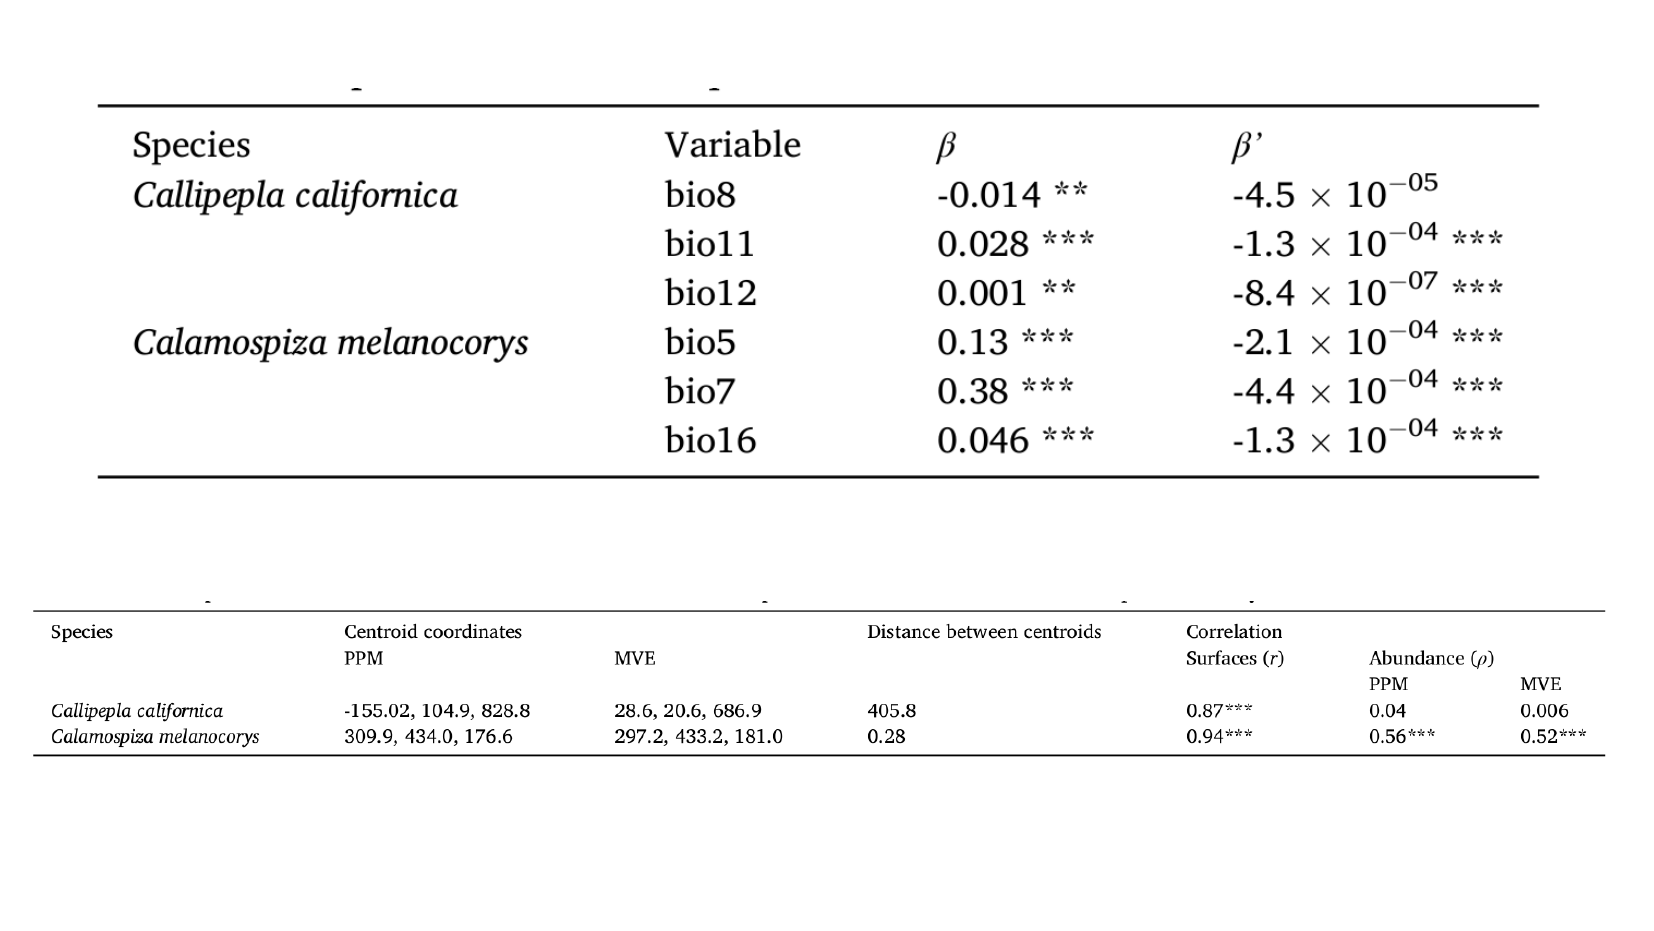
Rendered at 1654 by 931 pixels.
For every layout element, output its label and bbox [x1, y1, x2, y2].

picture [29, 601, 1625, 768]
picture [76, 88, 1565, 508]
